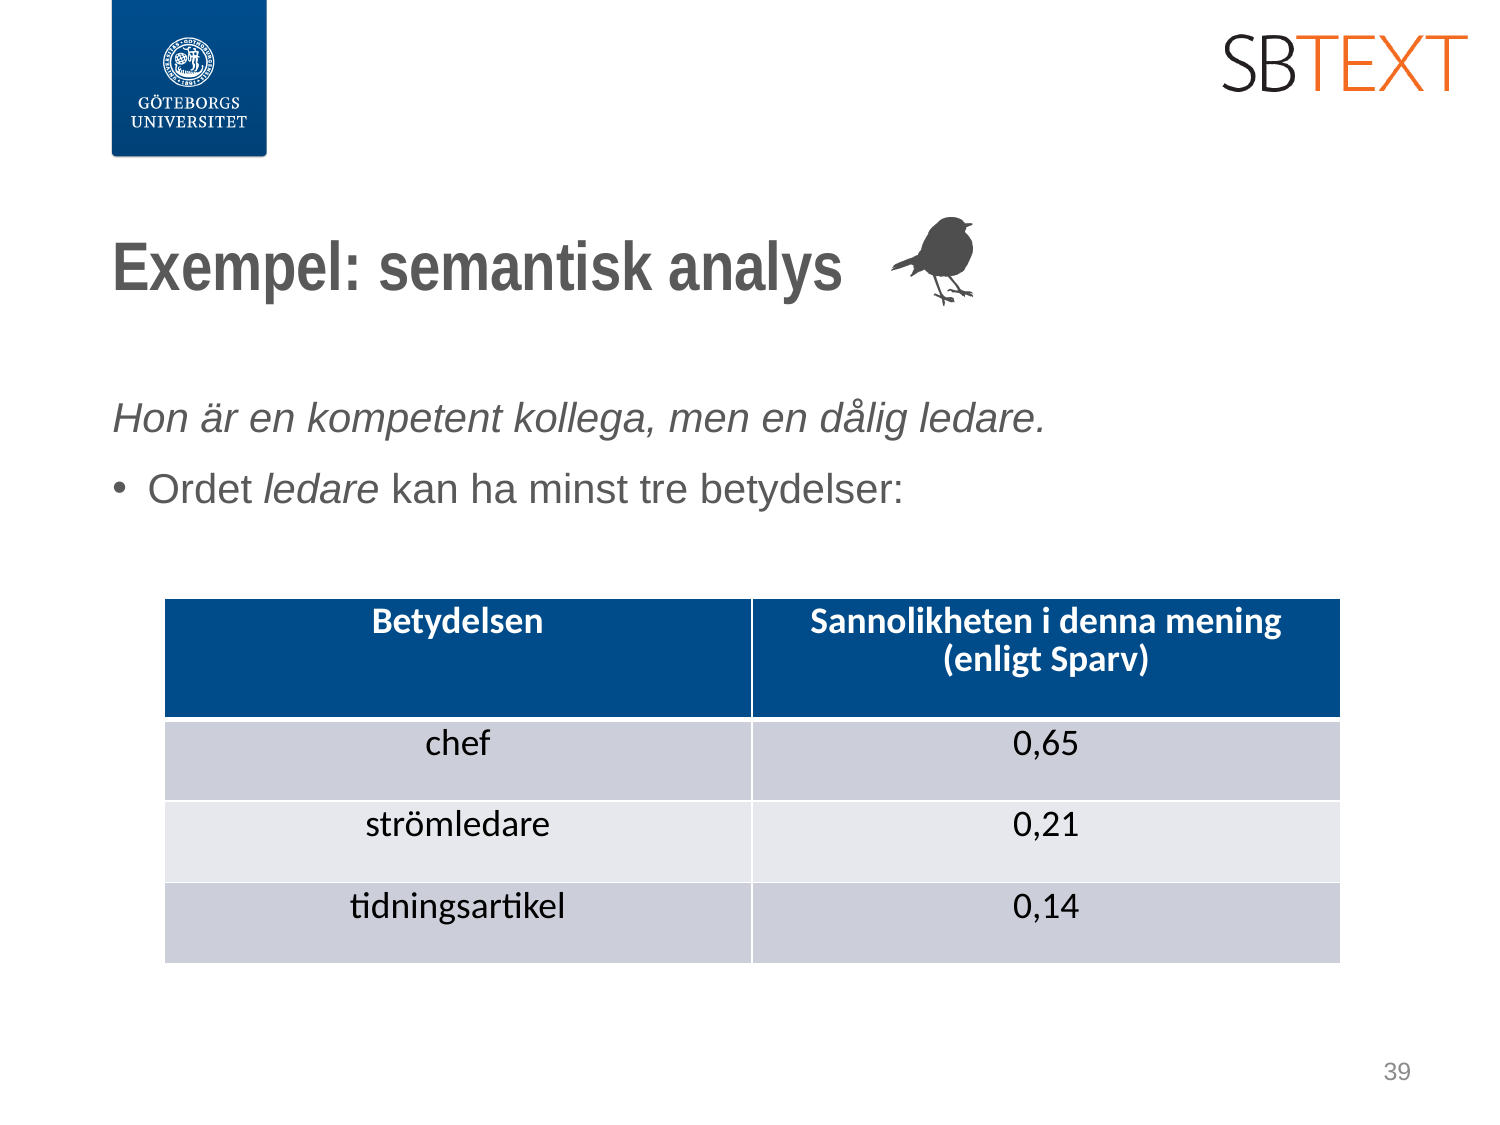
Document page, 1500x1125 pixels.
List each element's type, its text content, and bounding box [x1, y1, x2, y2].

table_cell tidningsartikel [165, 883, 751, 963]
table_header Sannolikheten i denna mening (enligt Sparv) [753, 599, 1340, 717]
picture [110, 0, 268, 159]
table_cell strömledare [165, 802, 751, 882]
title Exempel: semantisk analys [112, 231, 1412, 362]
table_cell 0,21 [753, 802, 1340, 882]
list Hon är en kompetent kollega, men en dålig ledare. Ordet ledare kan ha minst tre betydelser: [112, 385, 1341, 1012]
picture [1205, 19, 1476, 110]
table_cell chef [165, 722, 751, 800]
table_cell 0,65 [753, 722, 1340, 800]
picture [891, 217, 973, 306]
slide_number <number> [1316, 1051, 1412, 1091]
table_header Betydelsen [165, 599, 751, 717]
table_cell 0,14 [753, 883, 1340, 963]
